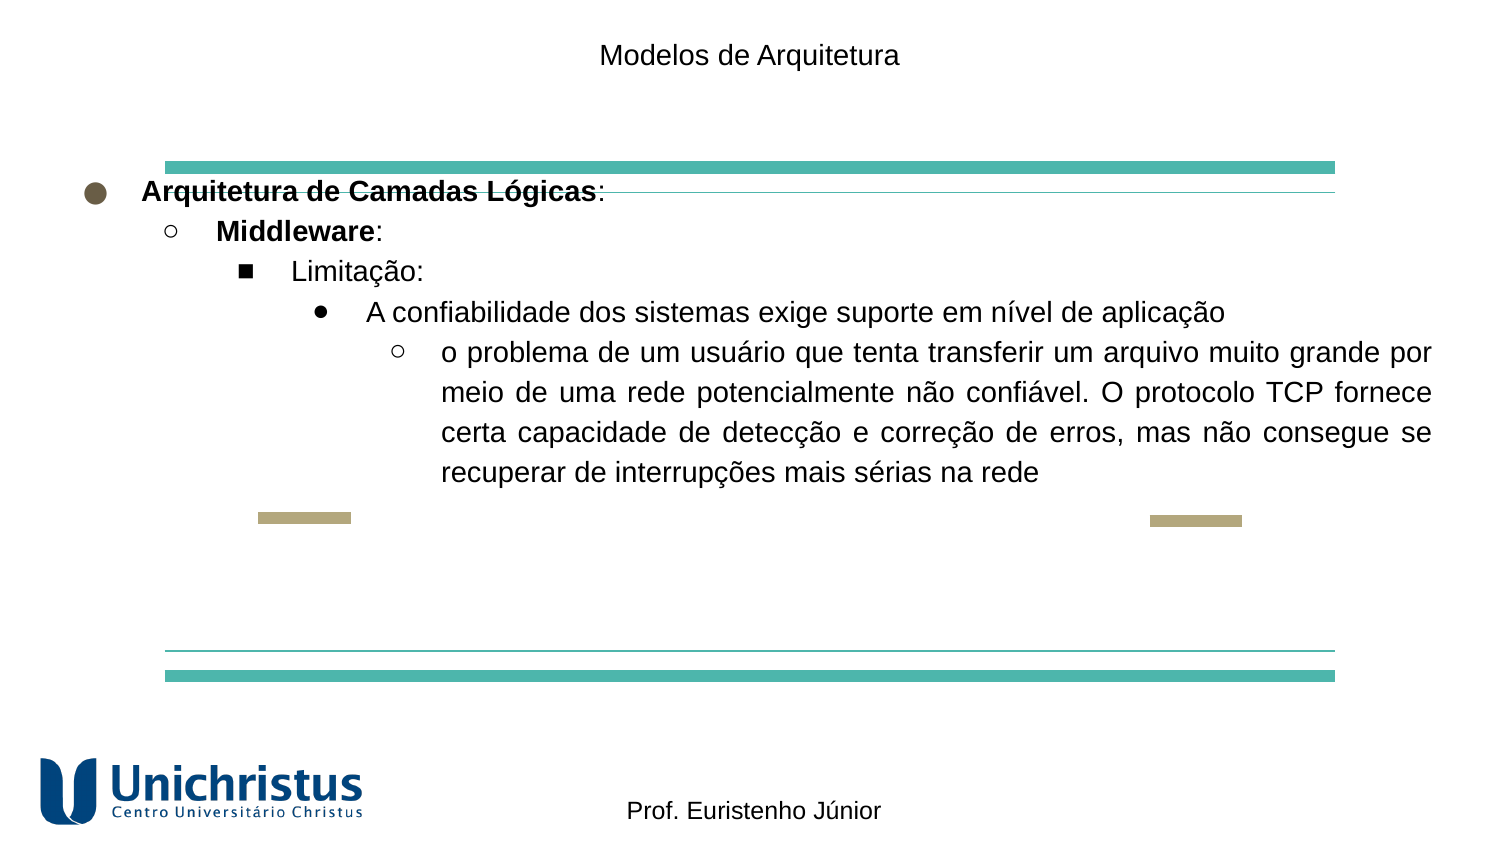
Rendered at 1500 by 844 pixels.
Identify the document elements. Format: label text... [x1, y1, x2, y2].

list Arquitetura de Camadas Lógicas: Middleware: Limitação: A confiabilidade dos sistemas exige suporte em nível de aplicação o problema de um usuário que tenta transferir um arquivo muito grande por meio de uma rede potencialmente não confiável. O protocolo TCP fornece certa capacidade de detecção e correção de erros, mas não consegue se recuperar de interrupções mais sérias na rede [51, 152, 1449, 750]
picture [35, 754, 367, 827]
title Modelos de Arquitetura [51, 20, 1449, 137]
